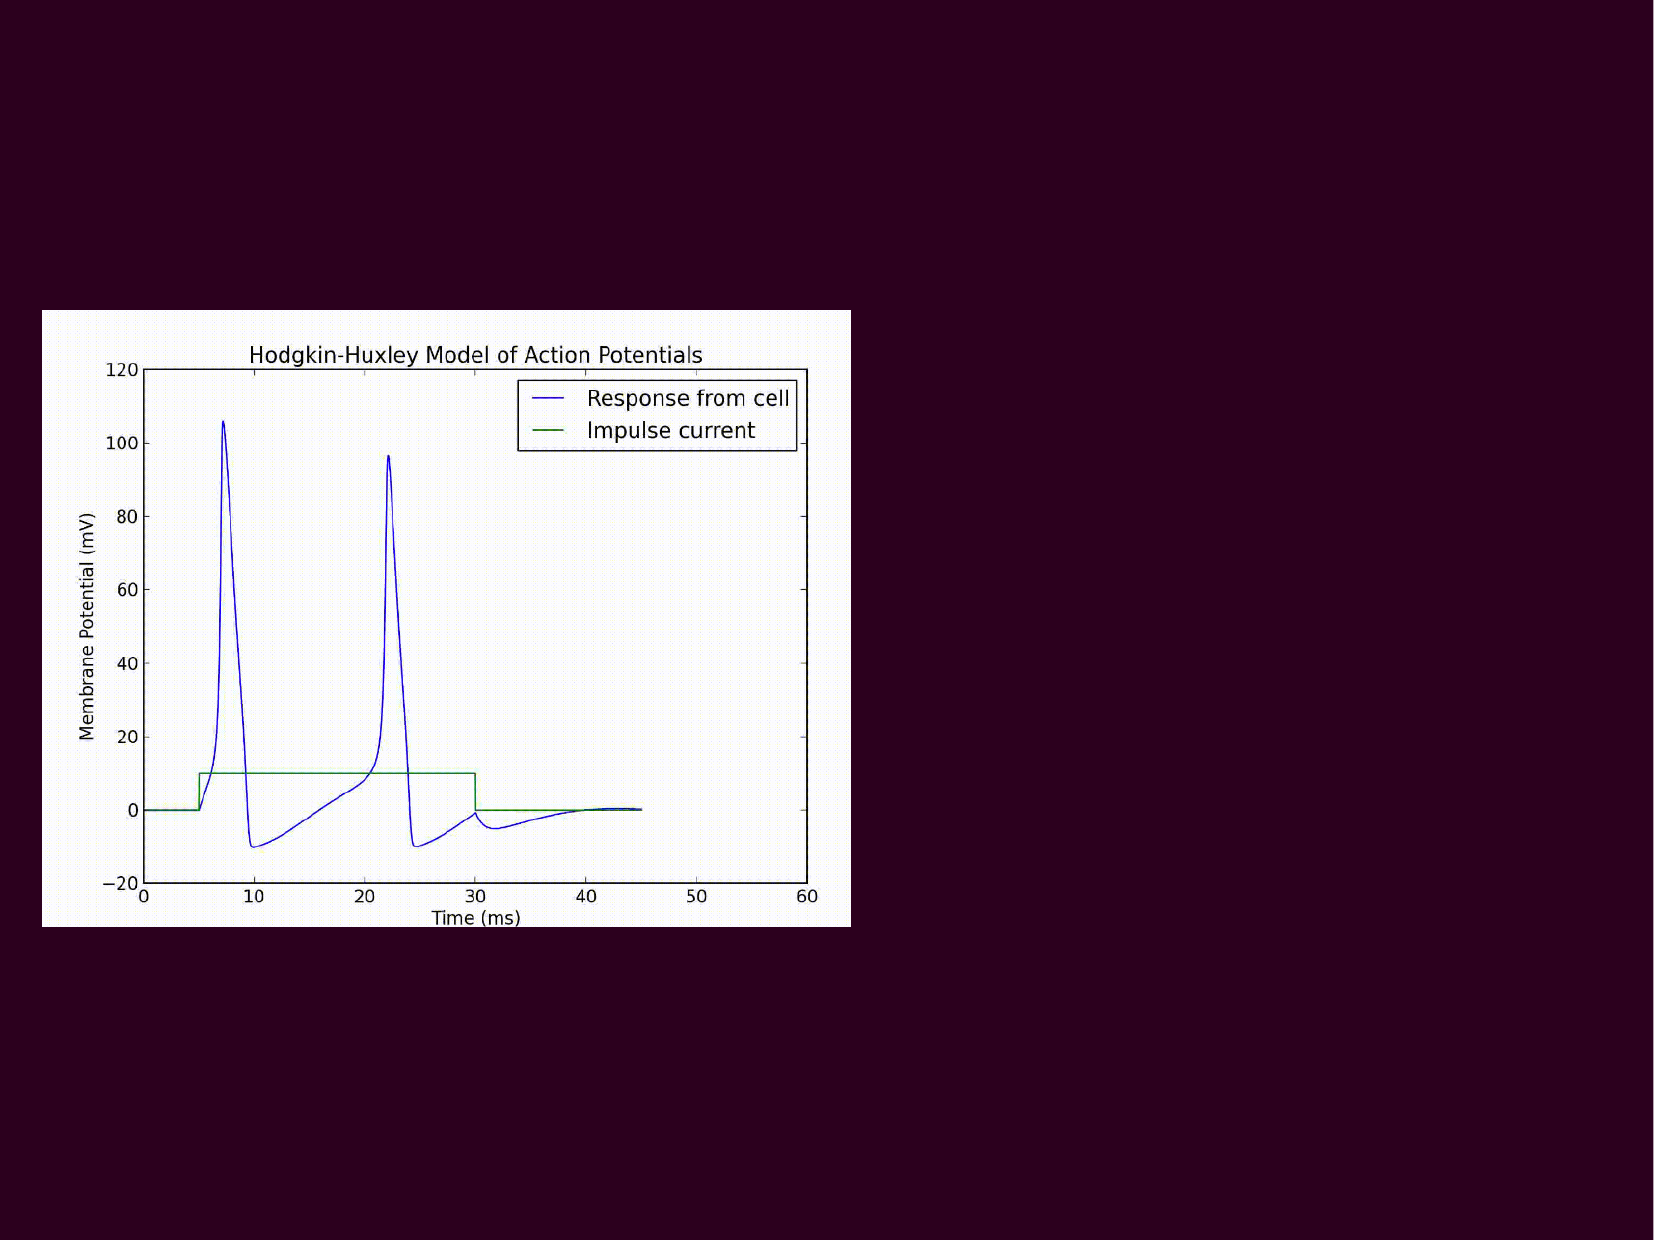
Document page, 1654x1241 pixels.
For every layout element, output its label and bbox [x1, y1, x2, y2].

picture [42, 310, 851, 927]
